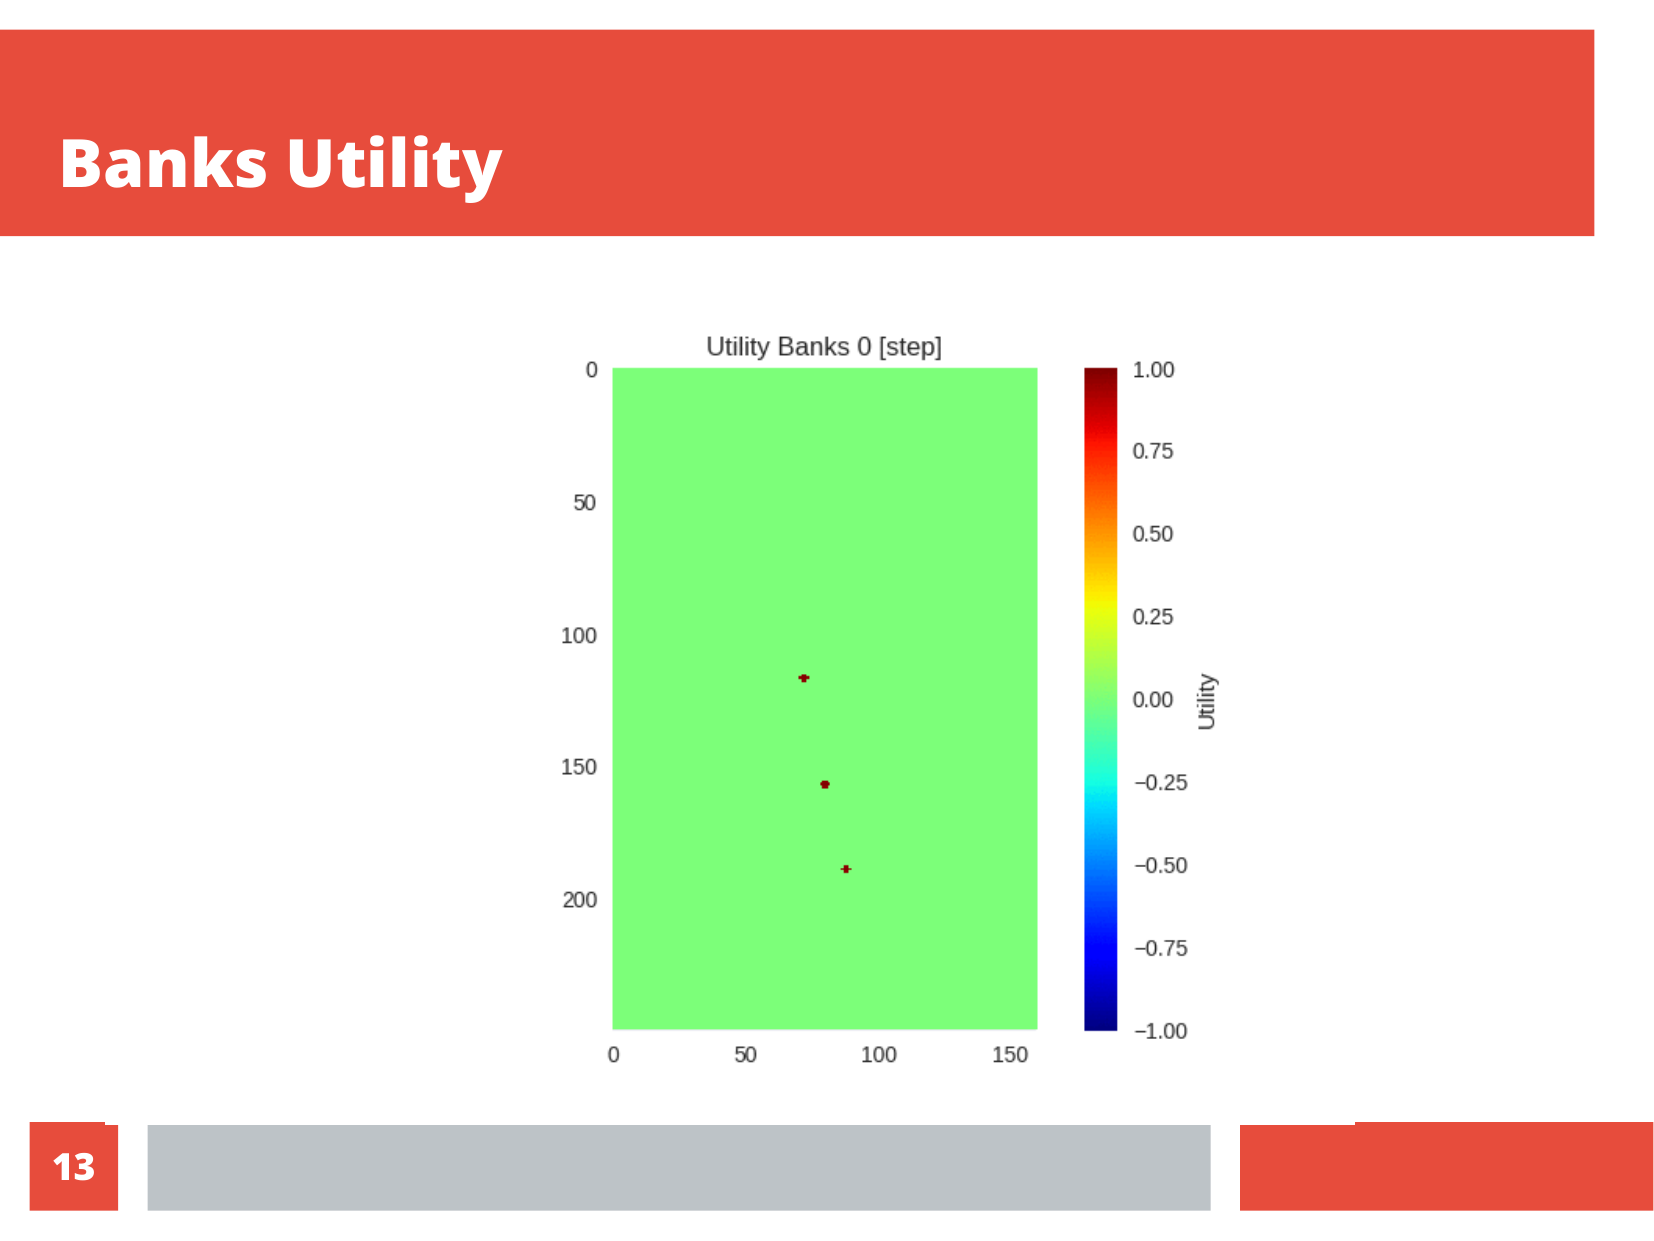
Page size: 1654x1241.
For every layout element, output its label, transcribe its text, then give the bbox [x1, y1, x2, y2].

title Banks Utility [59, 59, 1595, 207]
picture [105, 265, 1355, 1126]
